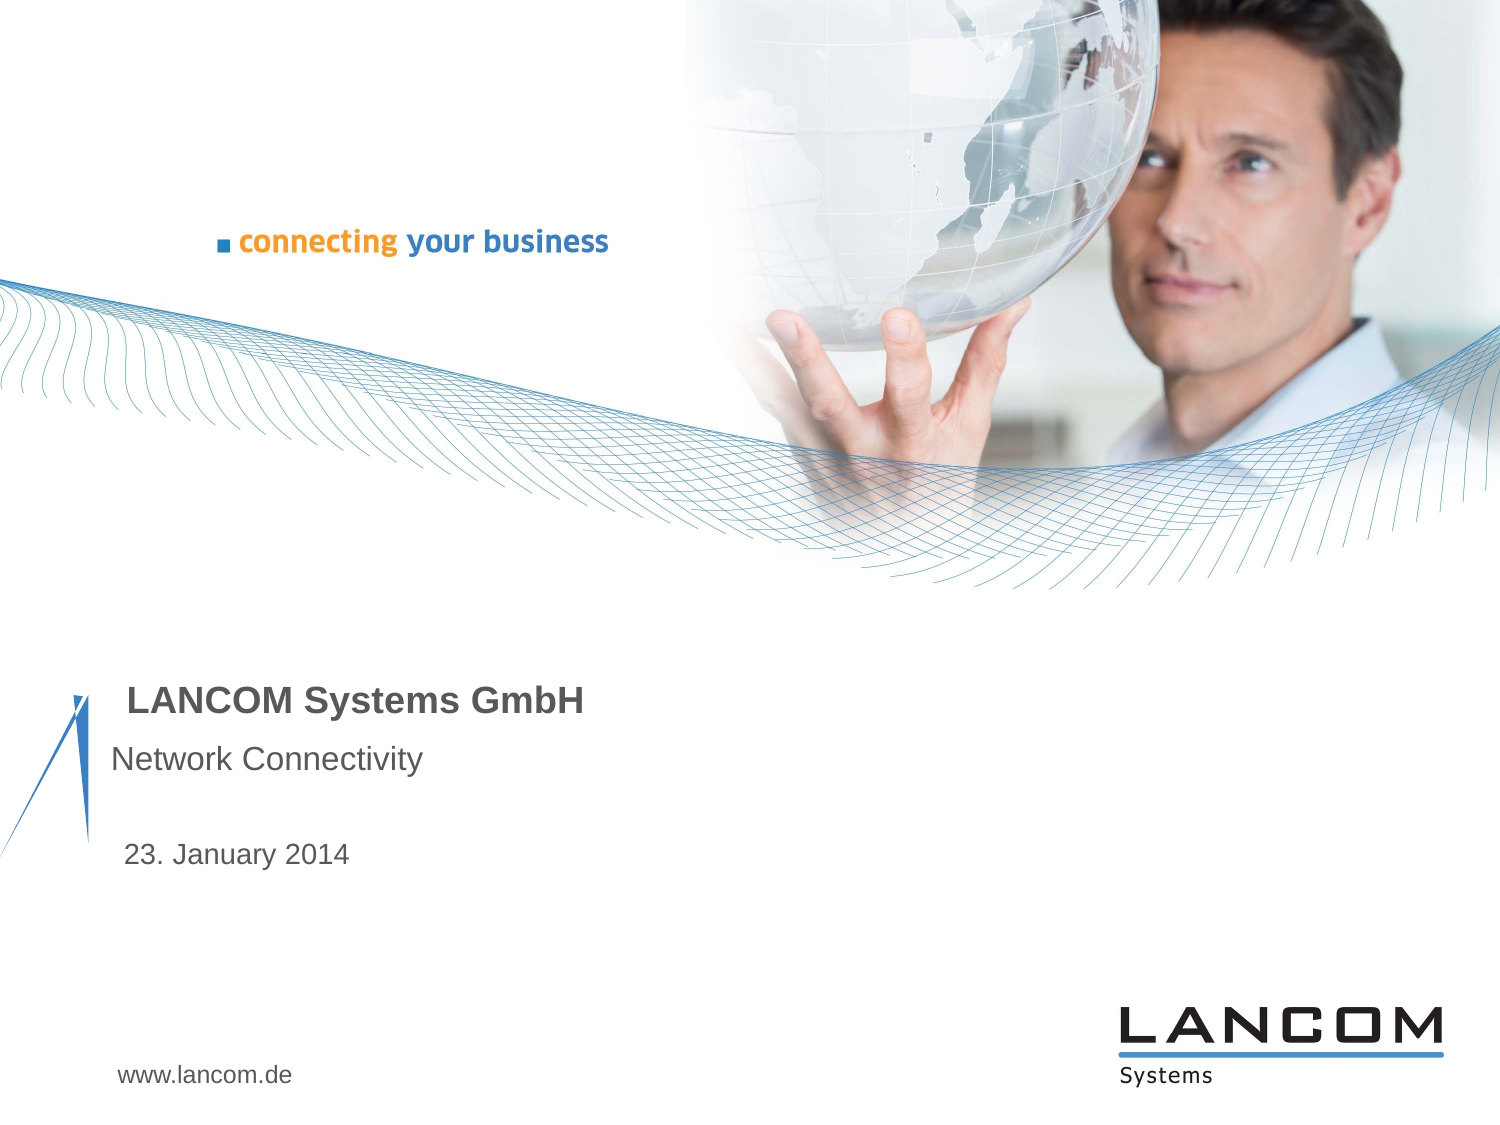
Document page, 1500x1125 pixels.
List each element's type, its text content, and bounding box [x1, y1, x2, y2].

list LANCOM Systems GmbH [111, 667, 1223, 729]
subtitle Network Connectivity [95, 729, 1146, 857]
picture [1117, 1006, 1444, 1088]
picture [0, 0, 1500, 708]
list 23. January 2014 [109, 827, 1144, 883]
